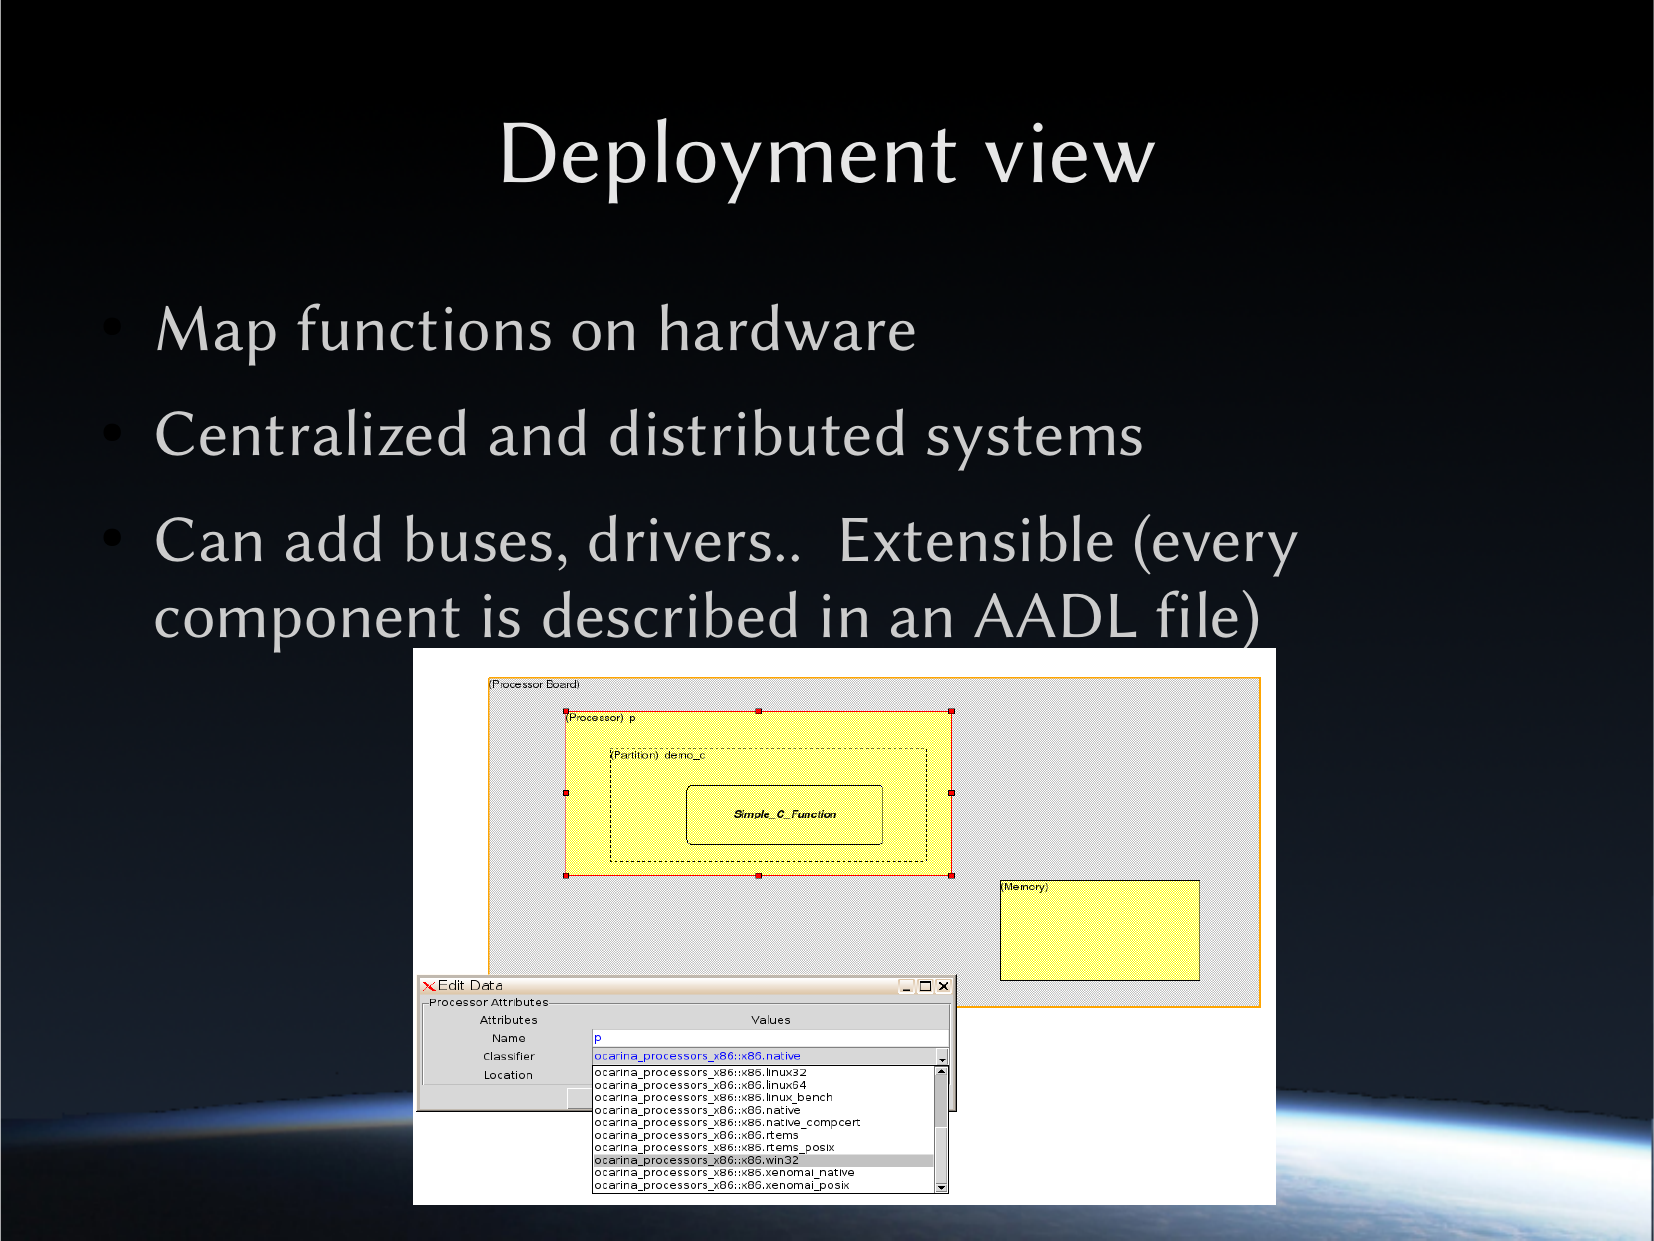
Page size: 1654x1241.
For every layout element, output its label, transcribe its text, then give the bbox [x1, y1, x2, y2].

title Deployment view [82, 49, 1571, 257]
list Map functions on hardware Centralized and distributed systems Can add buses, drivers.. Extensible (every component is described in an AADL file) [82, 290, 1538, 1010]
picture [0, 0, 1654, 1241]
